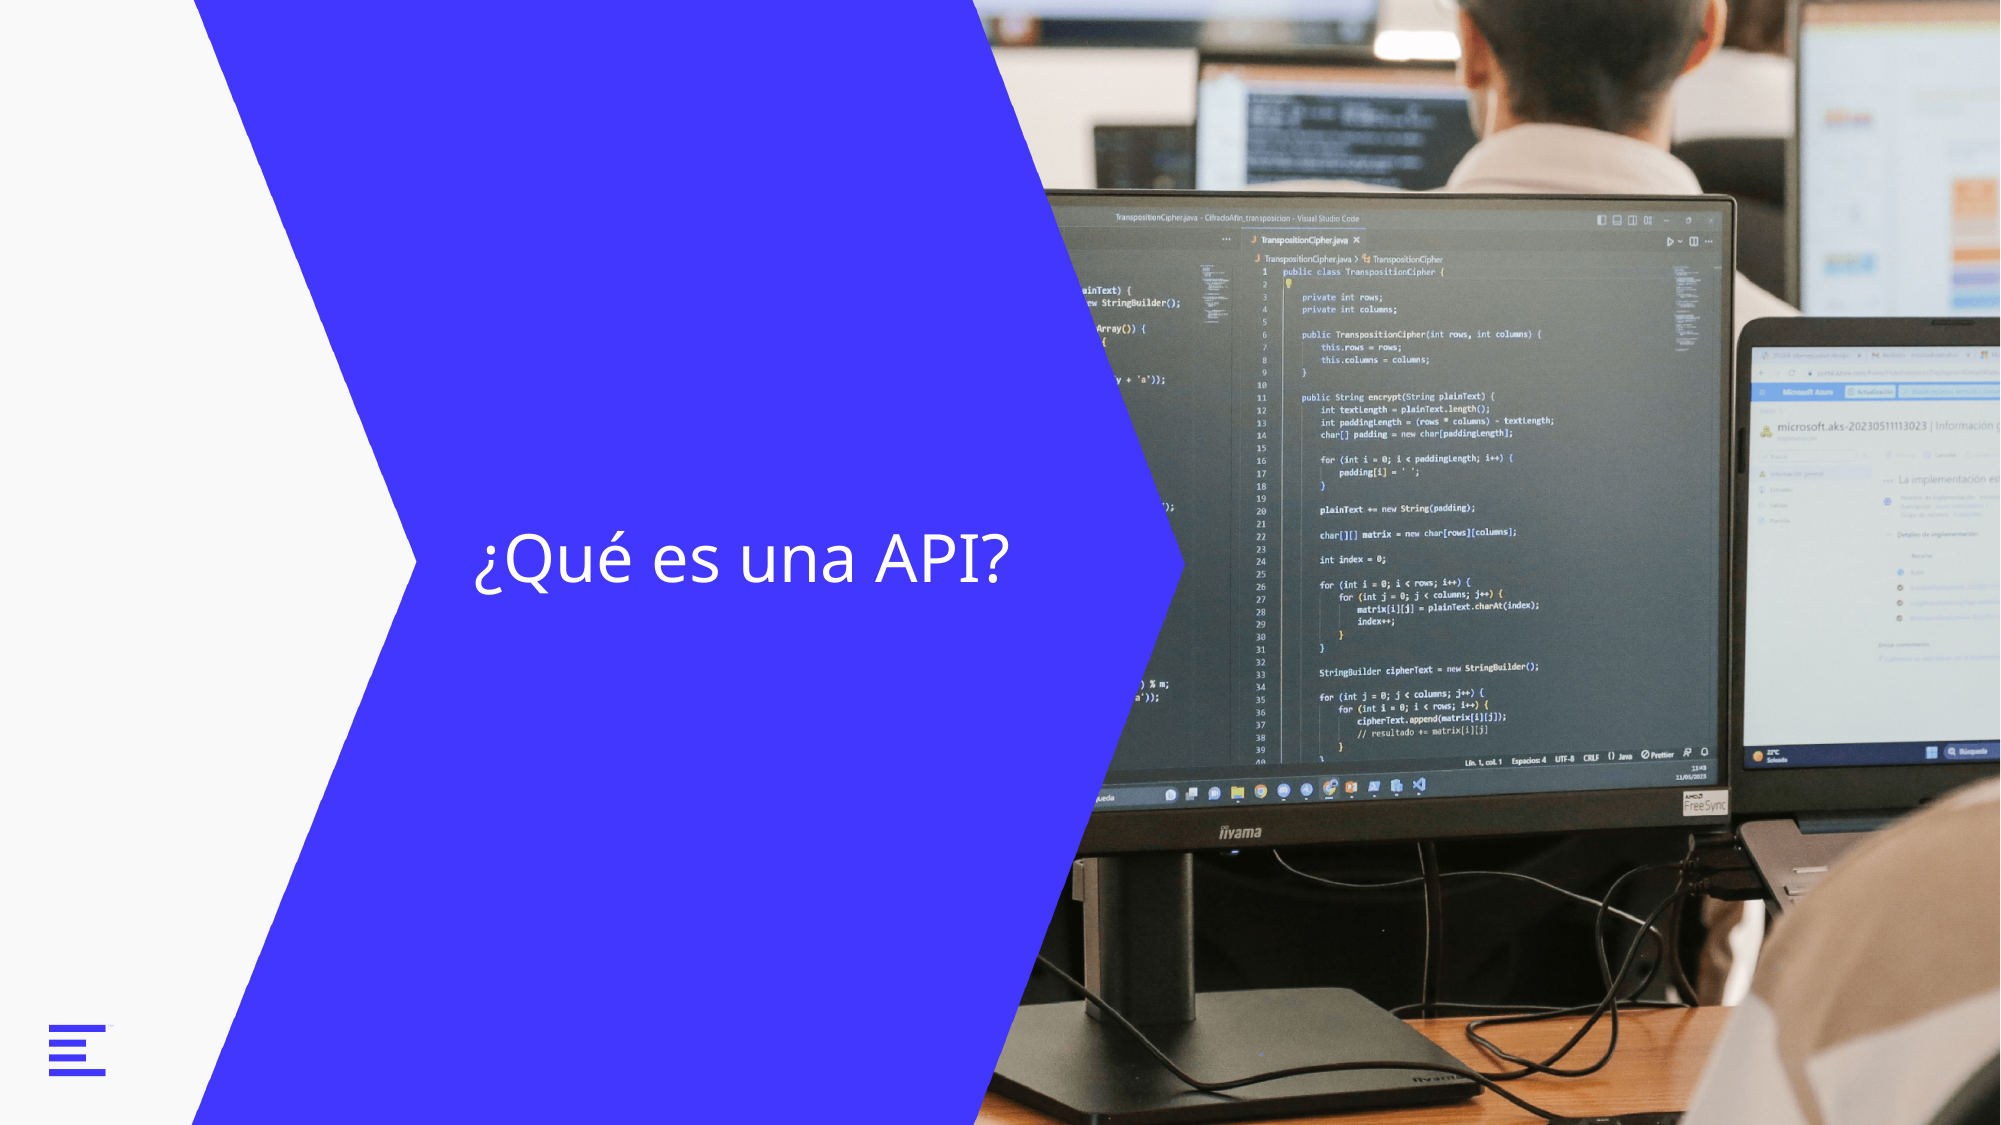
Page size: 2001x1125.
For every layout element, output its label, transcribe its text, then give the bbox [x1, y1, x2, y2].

text_box ¿Qué es una API? [459, 508, 1156, 605]
